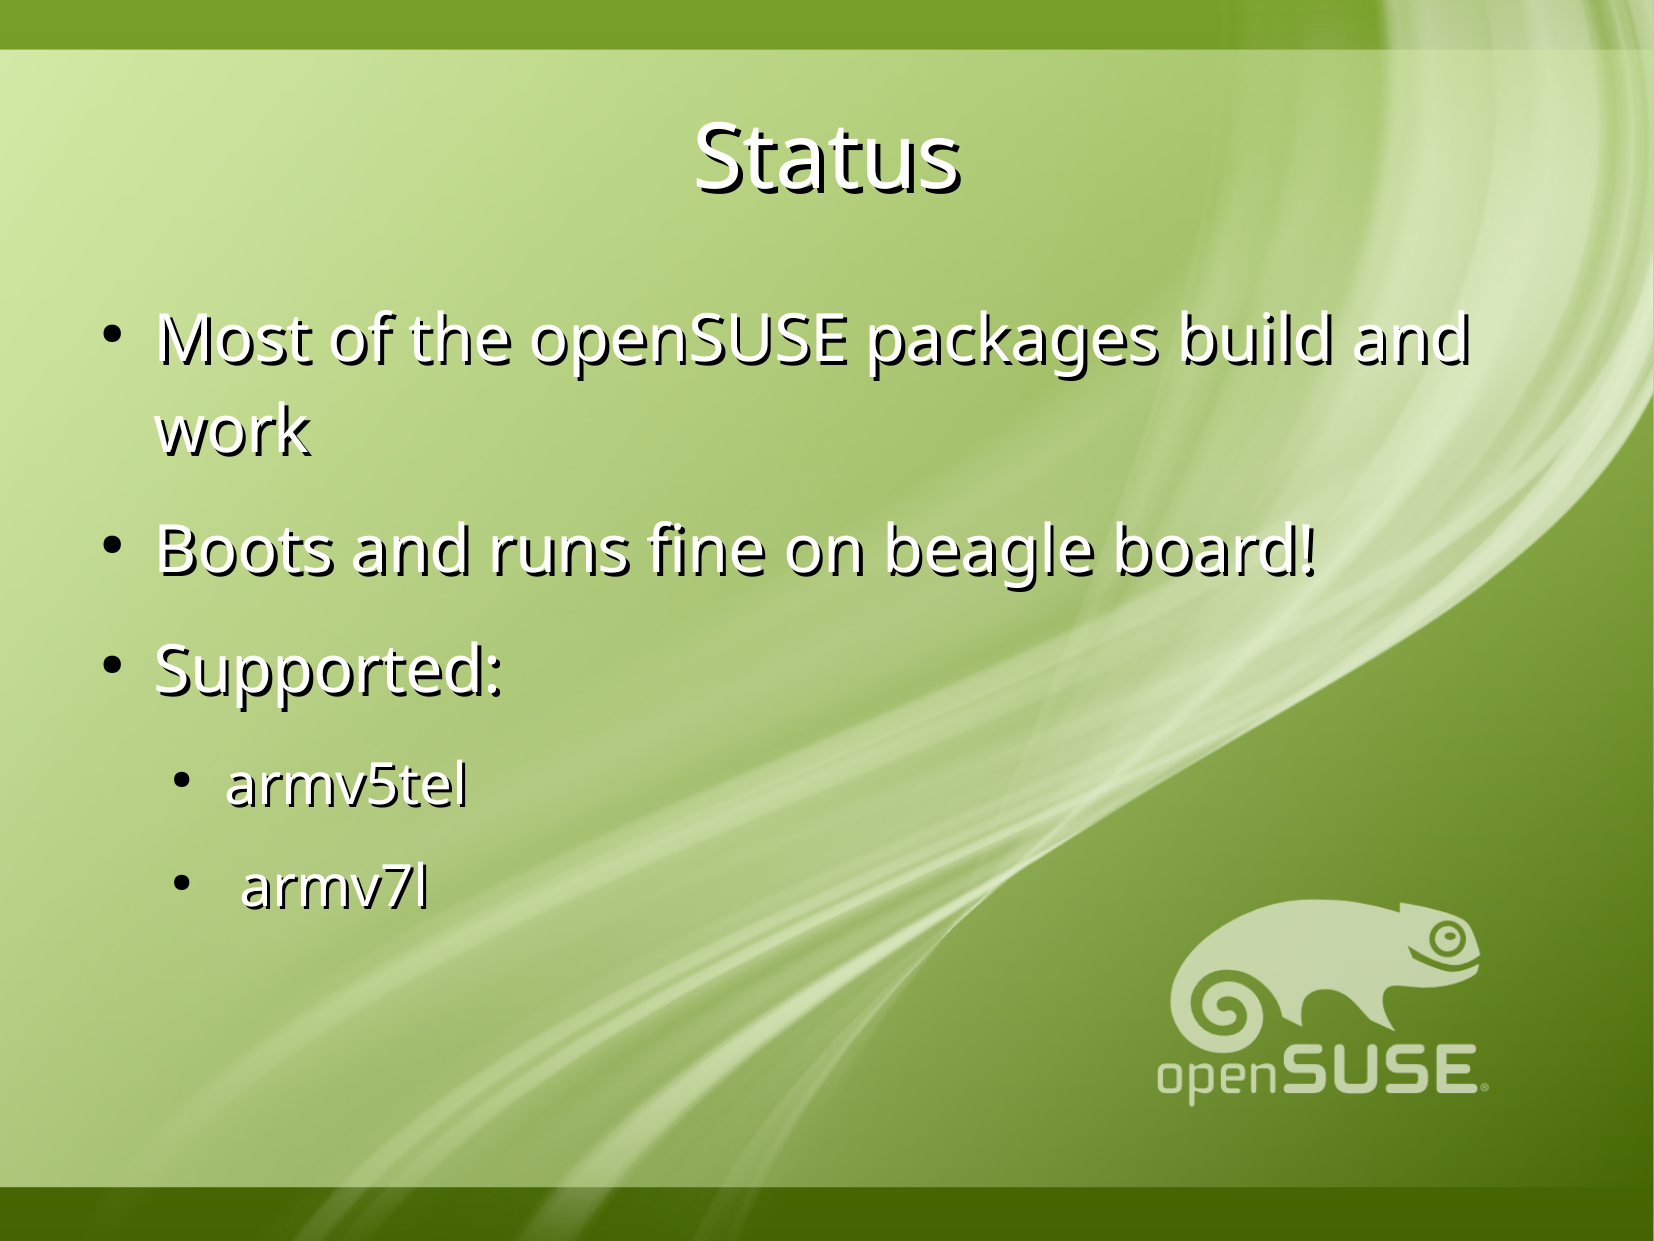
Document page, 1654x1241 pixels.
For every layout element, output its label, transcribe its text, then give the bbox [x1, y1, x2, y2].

list Most of the openSUSE packages build and work Boots and runs fine on beagle board! Supported: armv5tel armv7l [82, 290, 1571, 1109]
title Status [82, 49, 1571, 257]
picture [0, 0, 1654, 1241]
